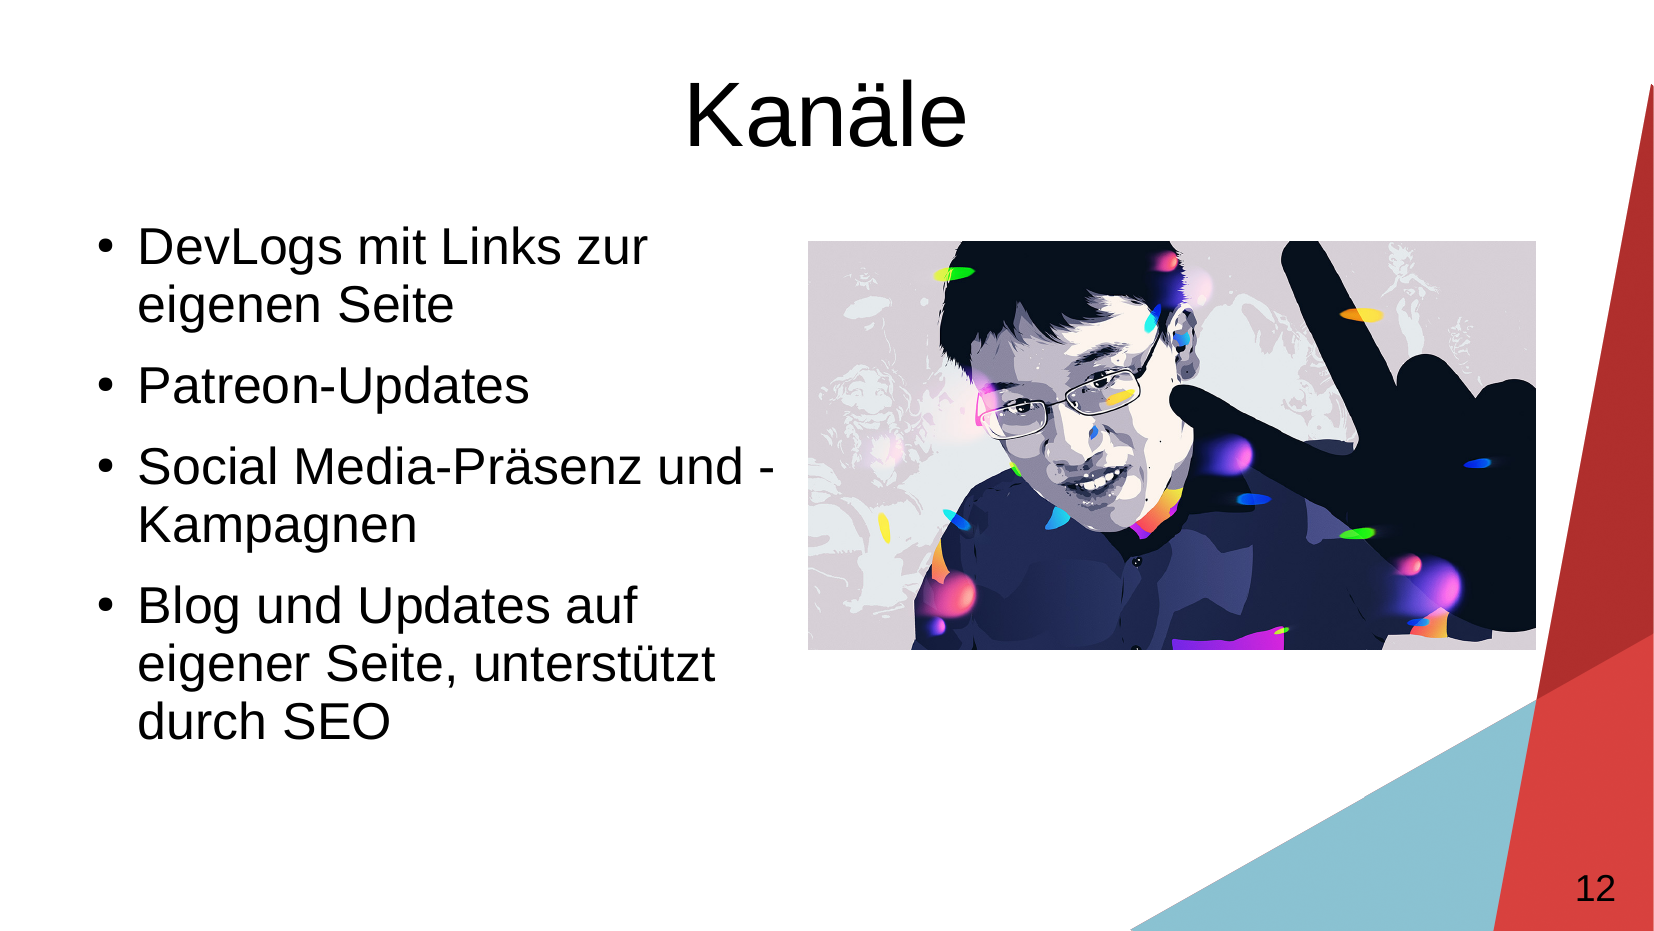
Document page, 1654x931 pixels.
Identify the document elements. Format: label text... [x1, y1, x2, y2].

list DevLogs mit Links zur eigenen Seite Patreon-Updates Social Media-Präsenz und -Kampagnen Blog und Updates auf eigener Seite, unterstützt durch SEO [82, 217, 809, 758]
picture [808, 84, 1654, 931]
title Kanäle [82, 37, 1571, 193]
